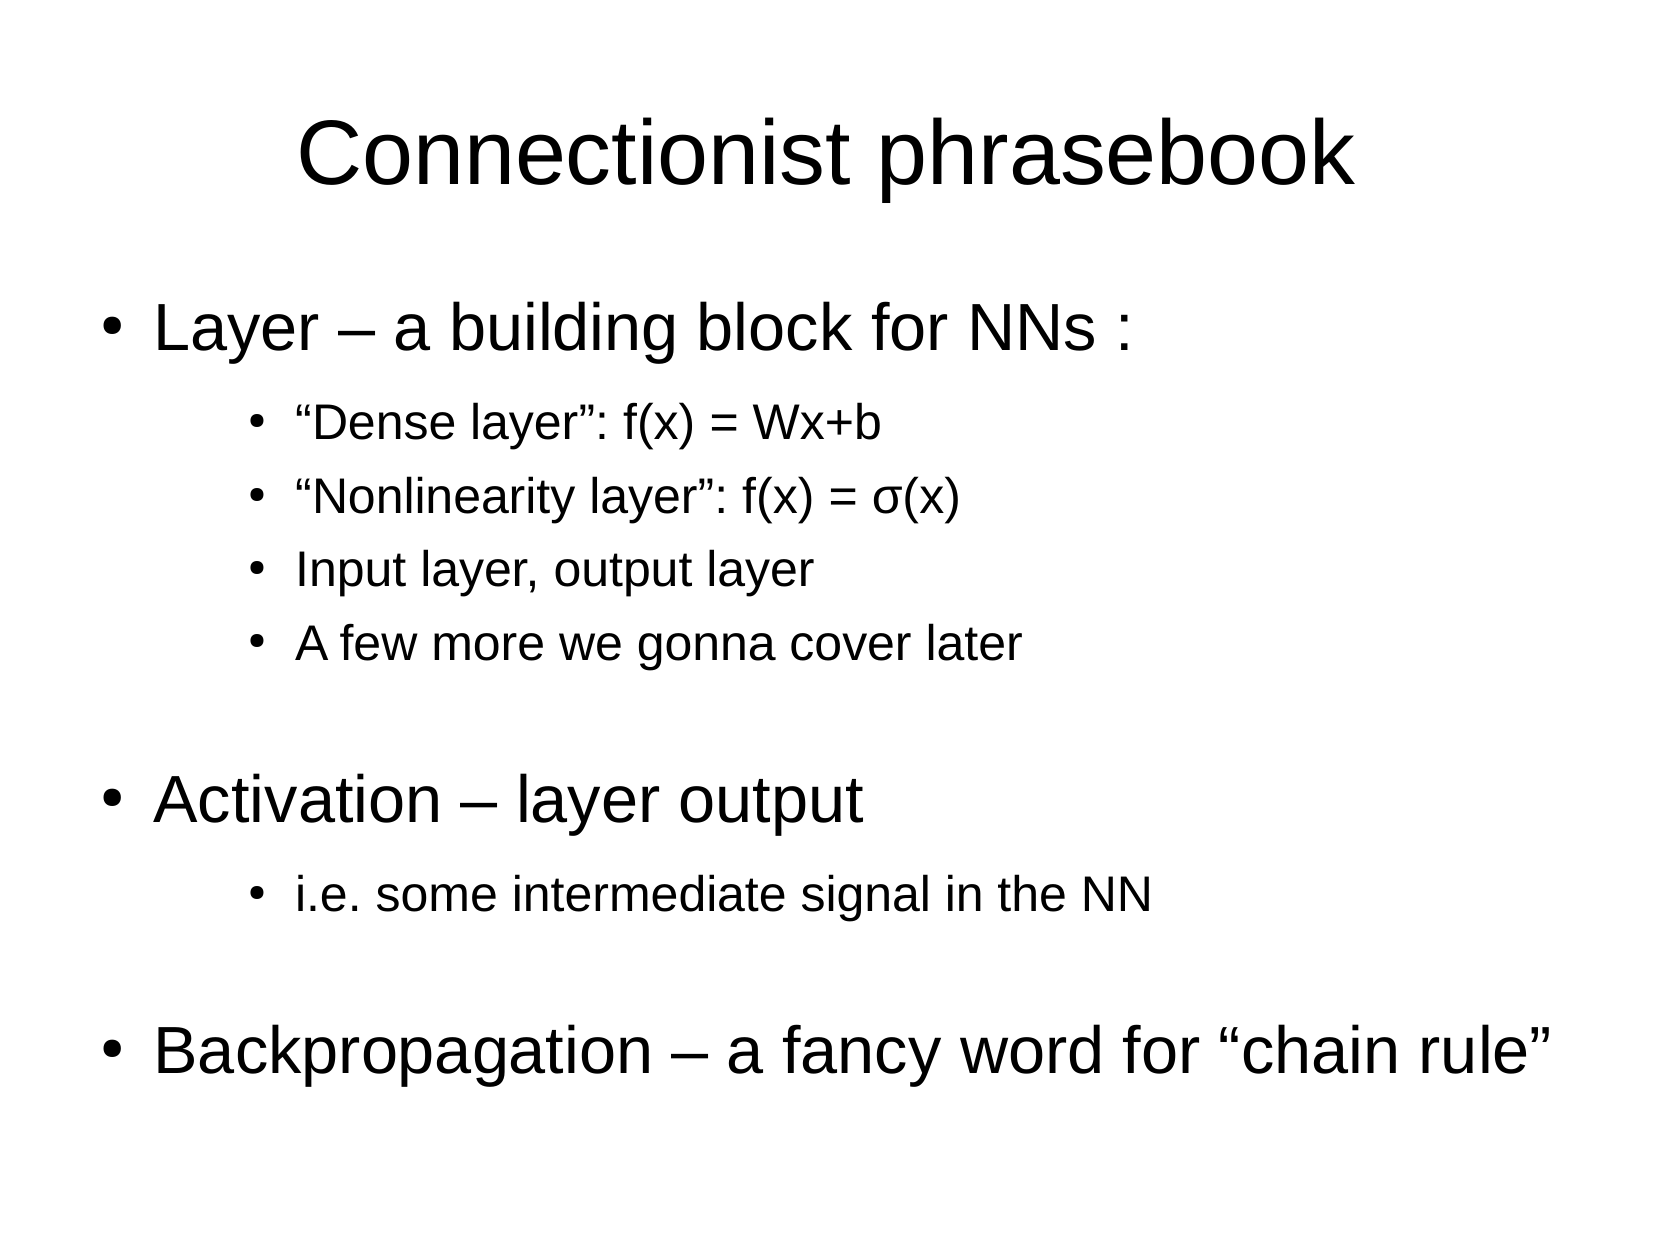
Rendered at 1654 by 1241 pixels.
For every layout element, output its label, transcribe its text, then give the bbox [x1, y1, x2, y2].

title Connectionist phrasebook [82, 49, 1571, 257]
list Layer – a building block for NNs : “Dense layer”: f(x) = Wx+b “Nonlinearity layer”: f(x) = σ(x) Input layer, output layer A few more we gonna cover later Activation – layer output i.e. some intermediate signal in the NN Backpropagation – a fancy word for “chain rule” [82, 290, 1571, 1096]
